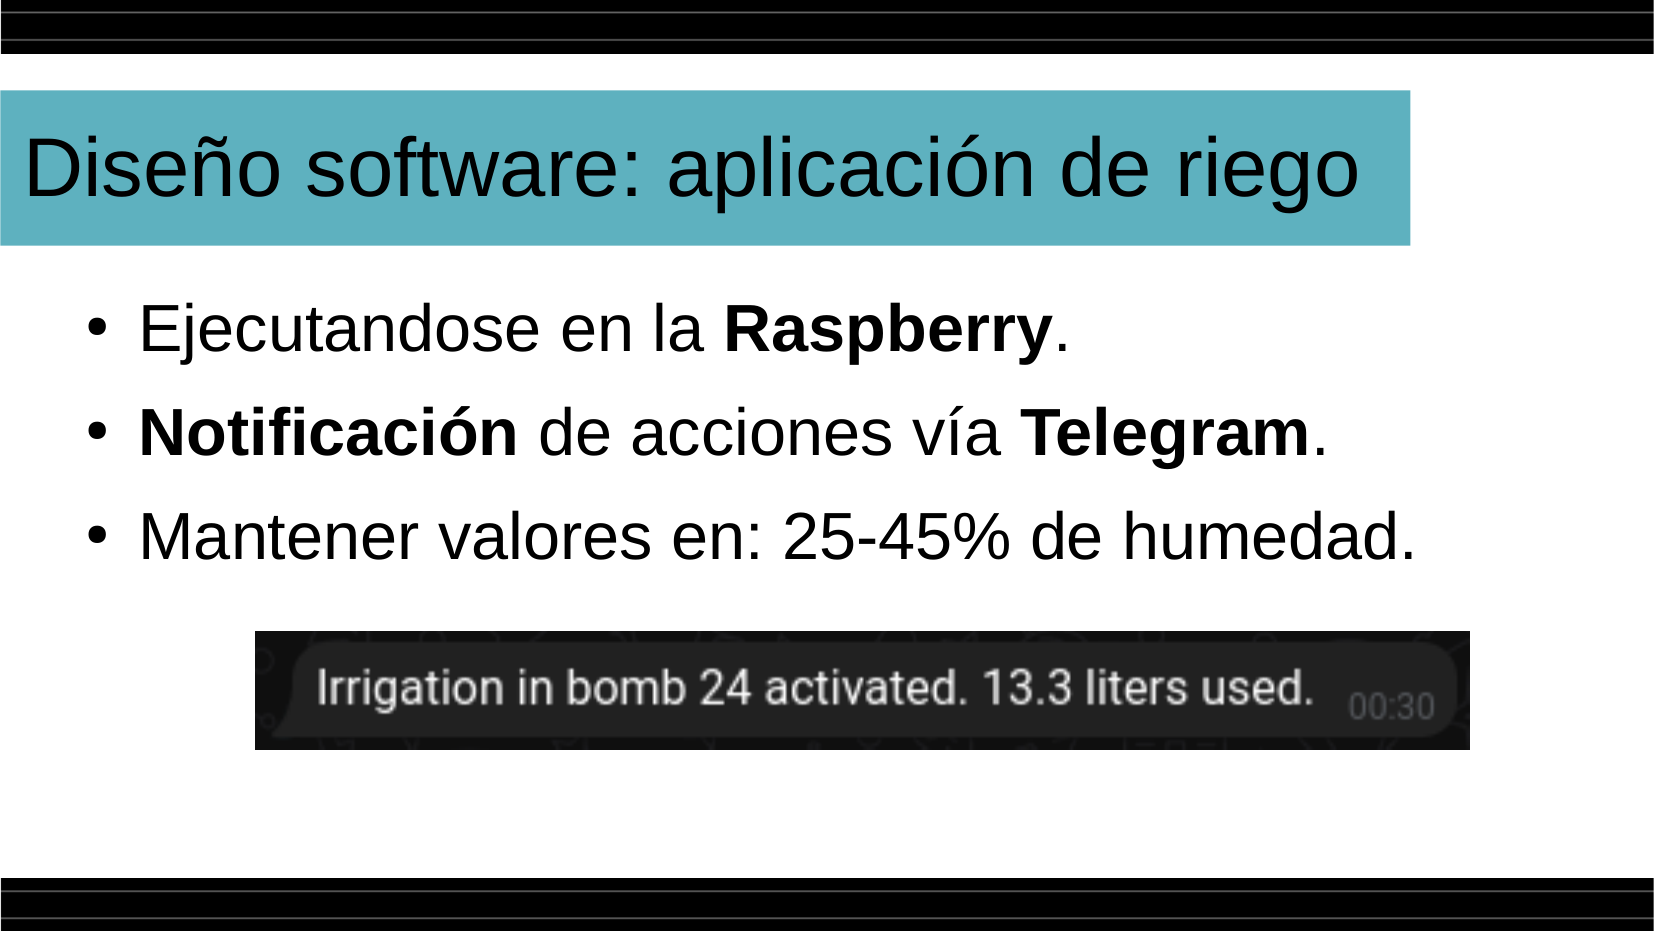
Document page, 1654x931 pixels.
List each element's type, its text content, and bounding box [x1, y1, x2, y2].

picture [0, 878, 1654, 931]
picture [255, 631, 1470, 751]
picture [0, 0, 1654, 54]
list Ejecutandose en la Raspberry. Notificación de acciones vía Telegram. Mantener valores en: 25-45% de humedad. [67, 189, 1441, 676]
title Diseño software: aplicación de riego [0, 90, 1411, 246]
